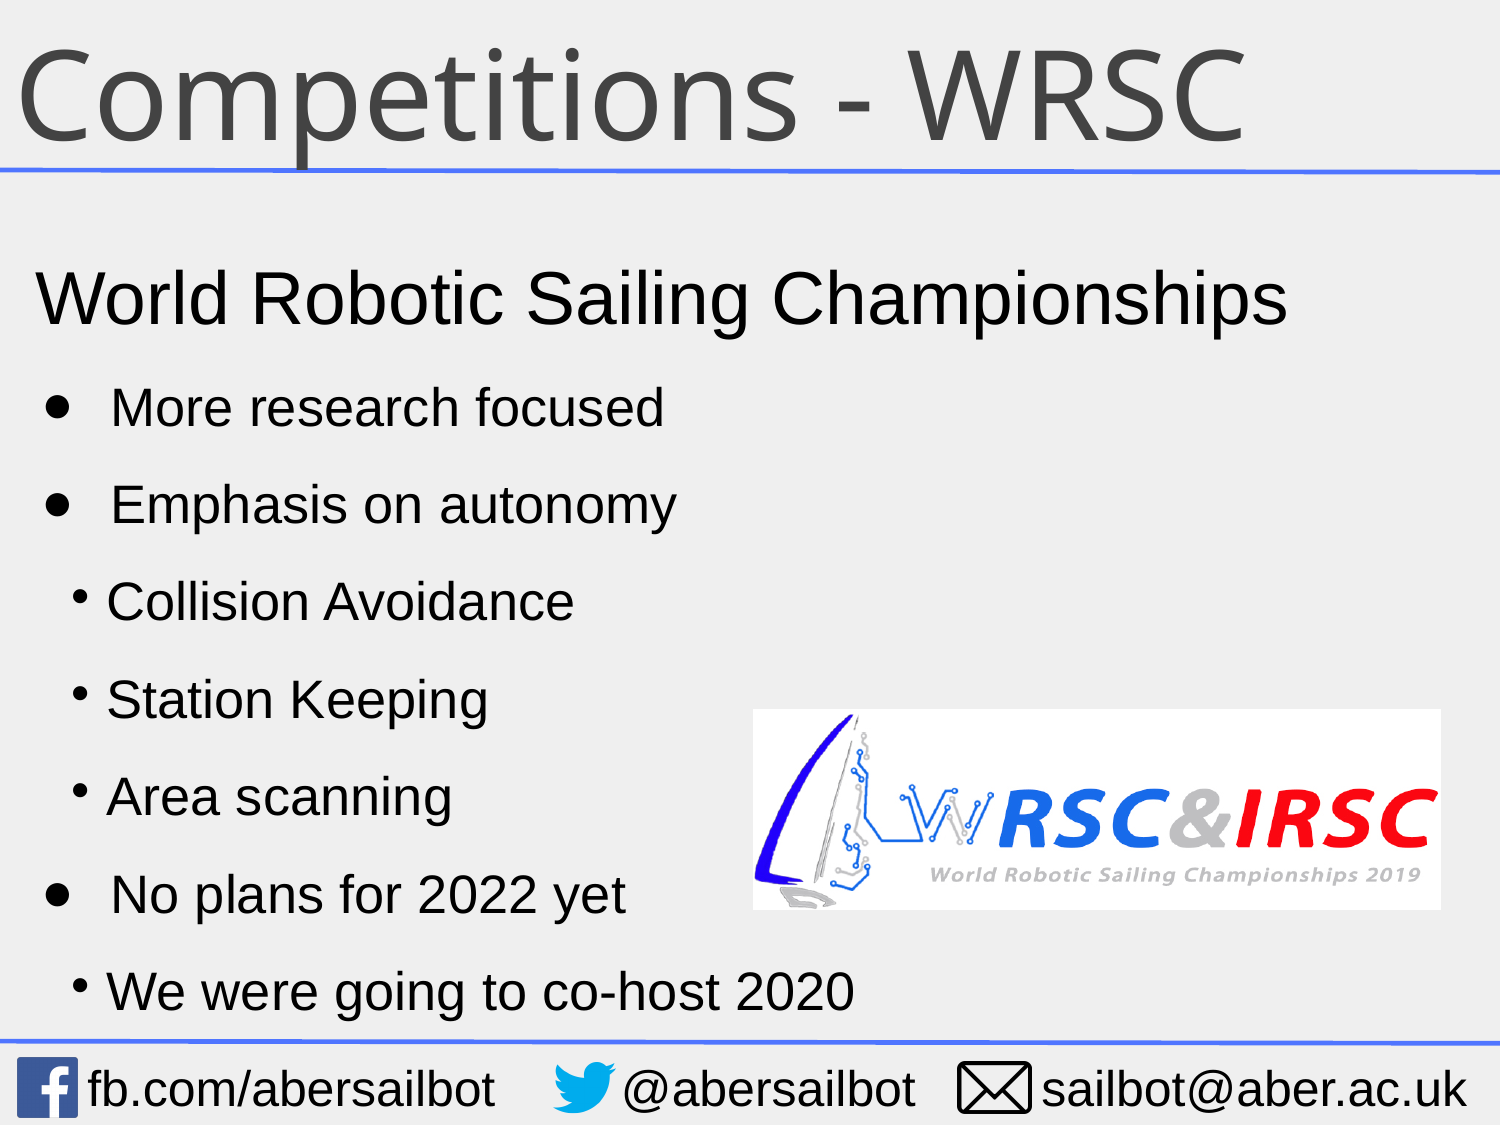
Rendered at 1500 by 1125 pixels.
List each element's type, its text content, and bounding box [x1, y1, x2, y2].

picture [553, 1056, 616, 1119]
picture [753, 709, 1441, 910]
picture [16, 1056, 79, 1119]
text_box Competitions - WRSC [0, 0, 1500, 182]
text_box fb.com/abersailbot @abersailbot sailbot@aber.ac.uk [0, 1044, 1500, 1125]
picture [957, 1061, 1032, 1115]
text_box World Robotic Sailing Championships More research focused Emphasis on autonomy Collision Avoidance Station Keeping Area scanning No plans for 2022 yet We were going to co-host 2020 [20, 189, 1311, 1025]
